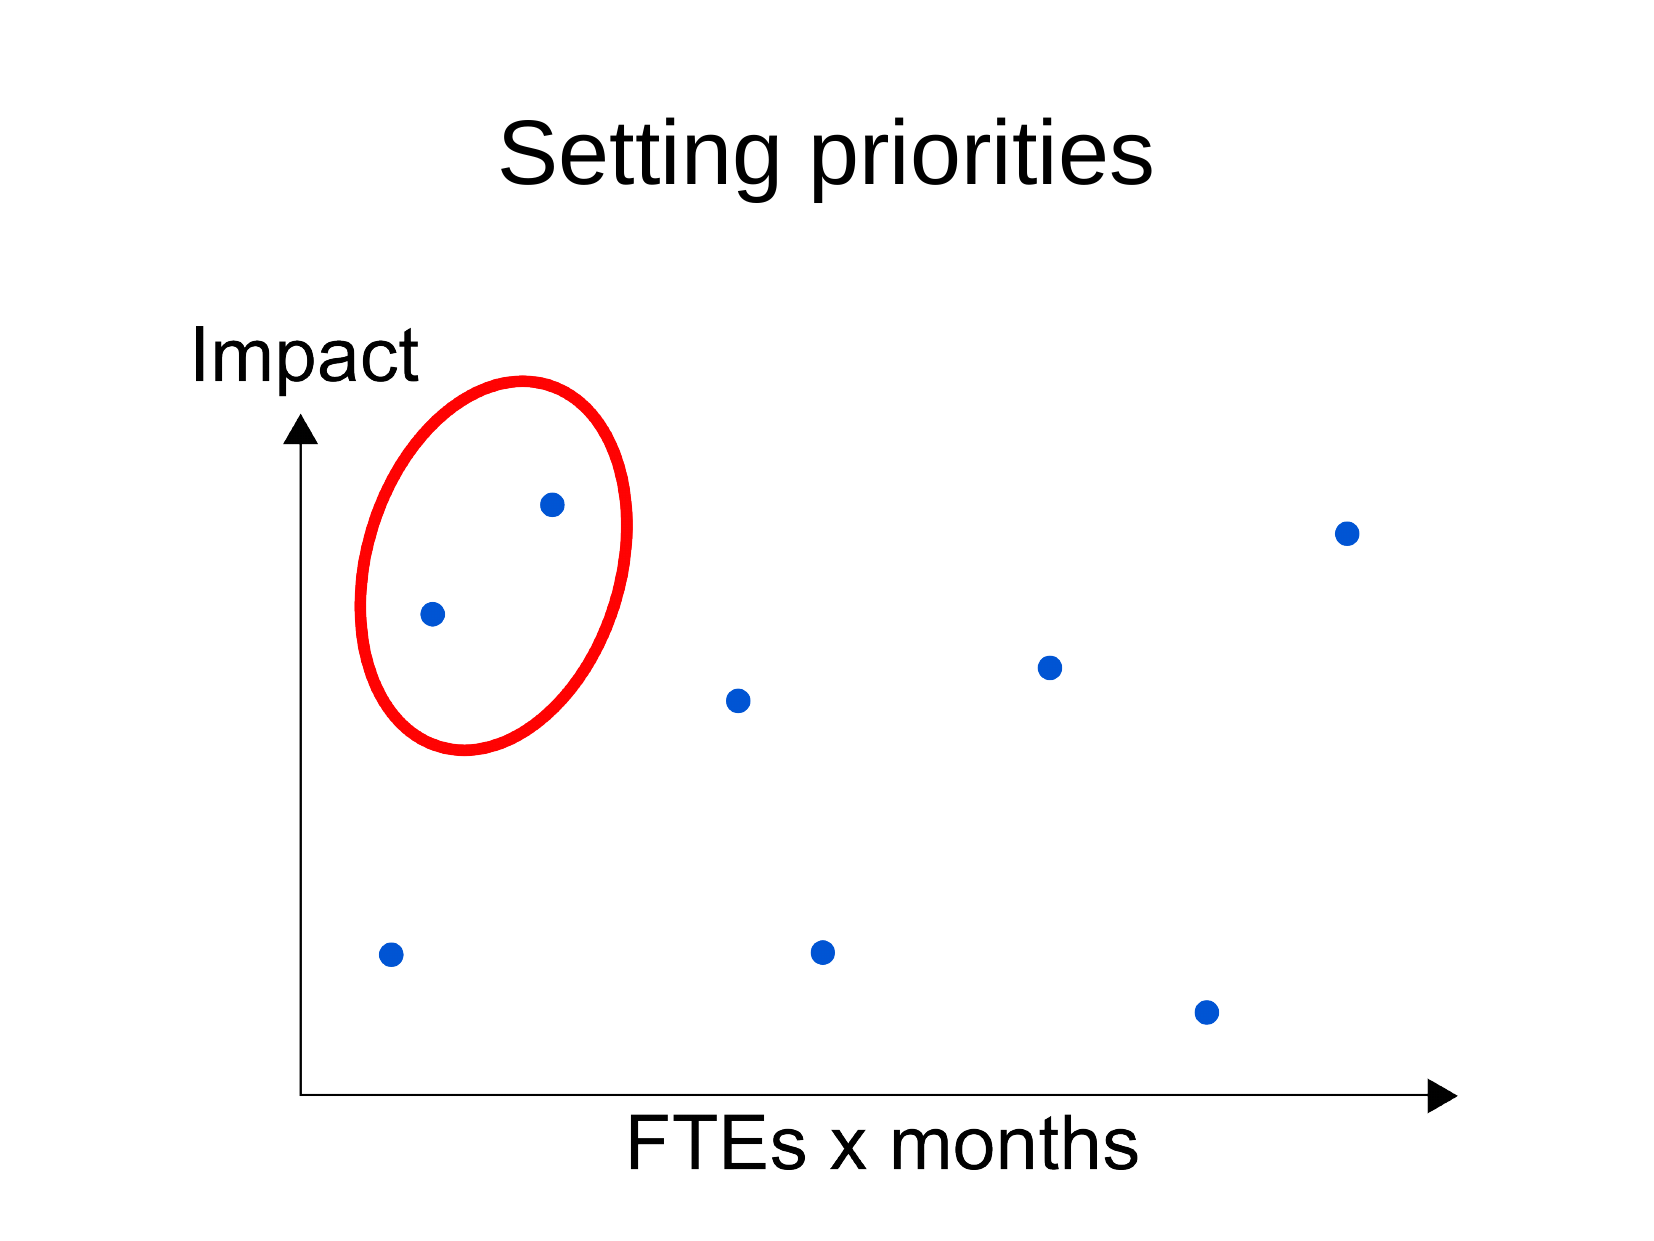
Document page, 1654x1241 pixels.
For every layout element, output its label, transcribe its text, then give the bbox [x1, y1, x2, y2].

title Setting priorities [82, 49, 1571, 257]
picture [196, 326, 1458, 1171]
